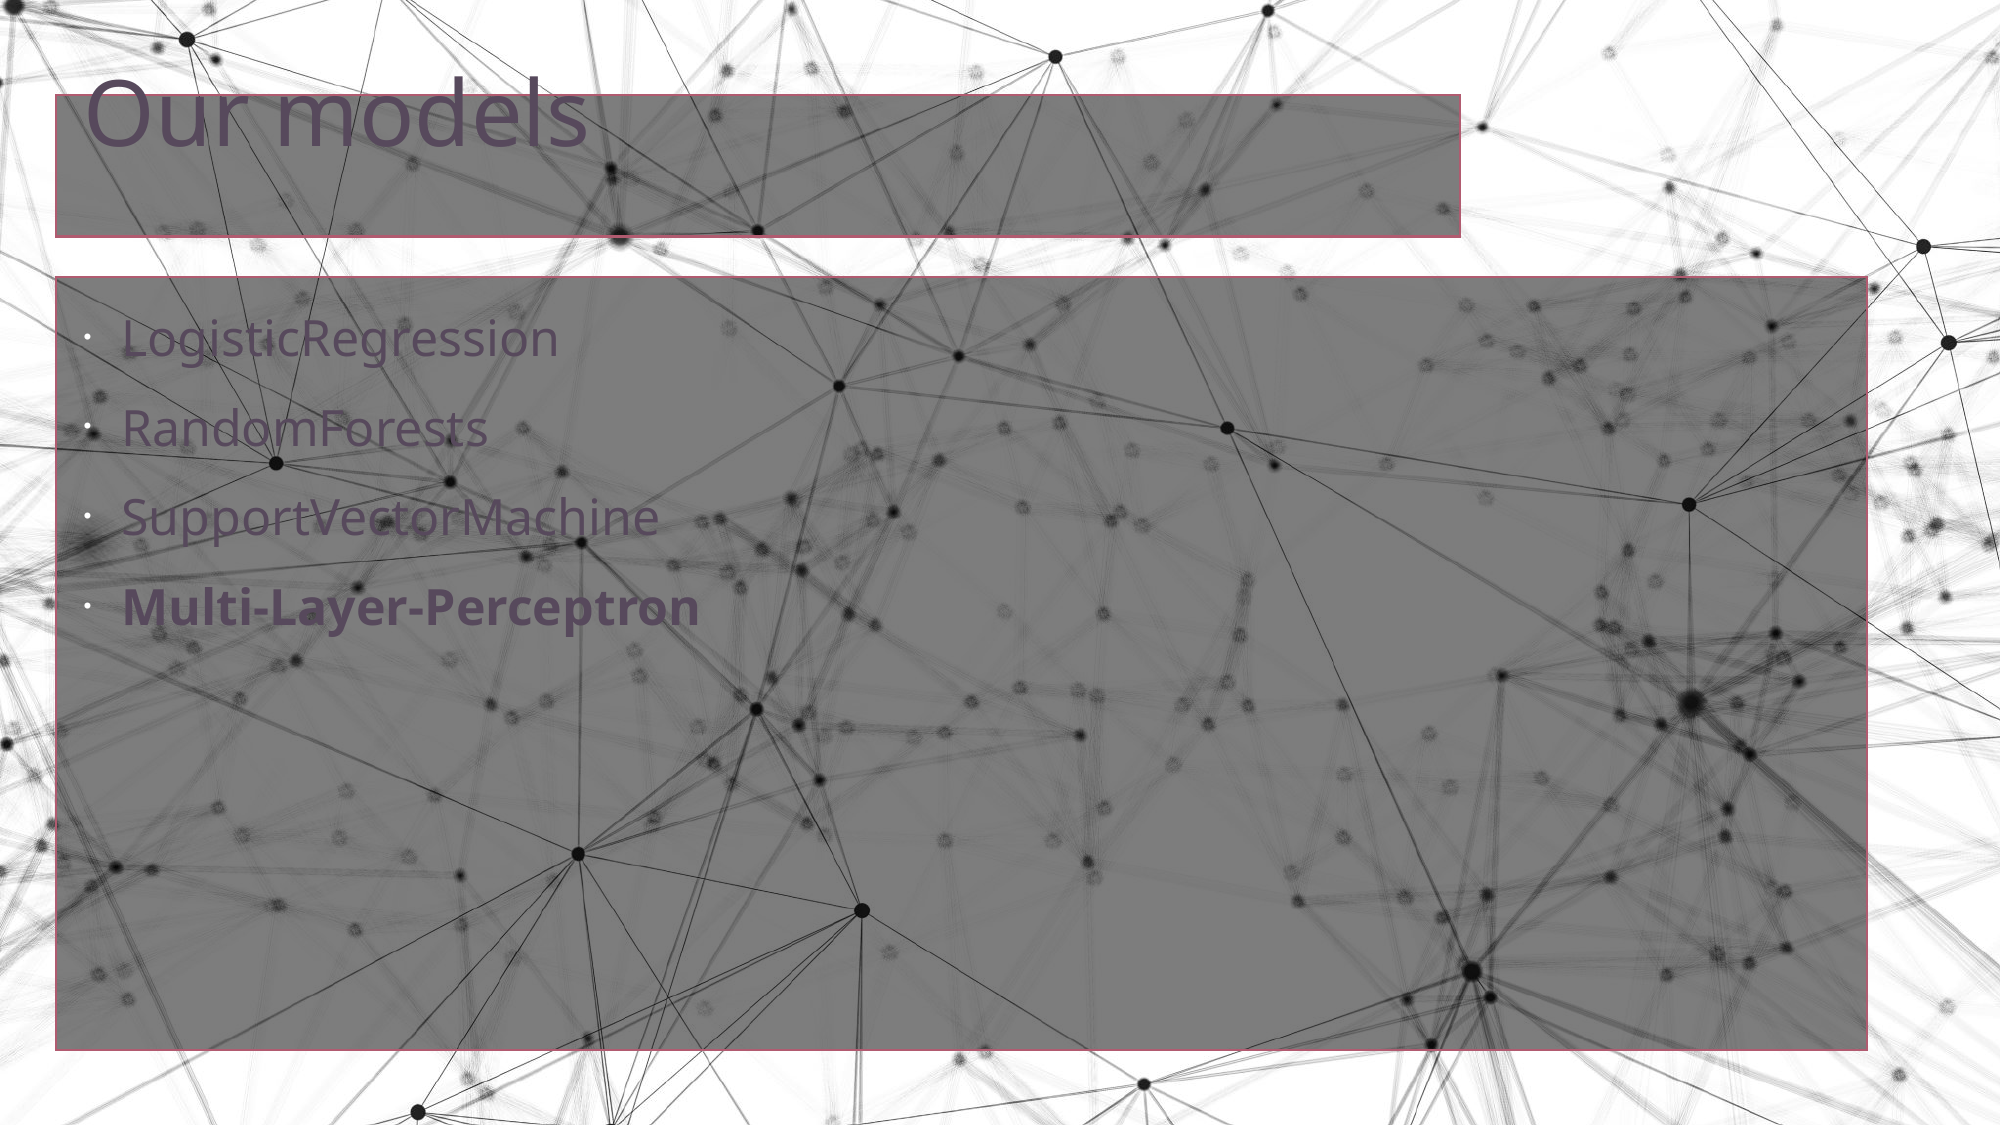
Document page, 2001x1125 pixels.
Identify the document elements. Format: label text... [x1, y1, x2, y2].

picture [0, 0, 2000, 1125]
text_box [55, 94, 68, 237]
text_box [55, 277, 1868, 1050]
title Our models [68, 59, 1799, 277]
list LogisticRegression RandomForests SupportVectorMachine Multi-Layer-Perceptron [68, 299, 1799, 990]
